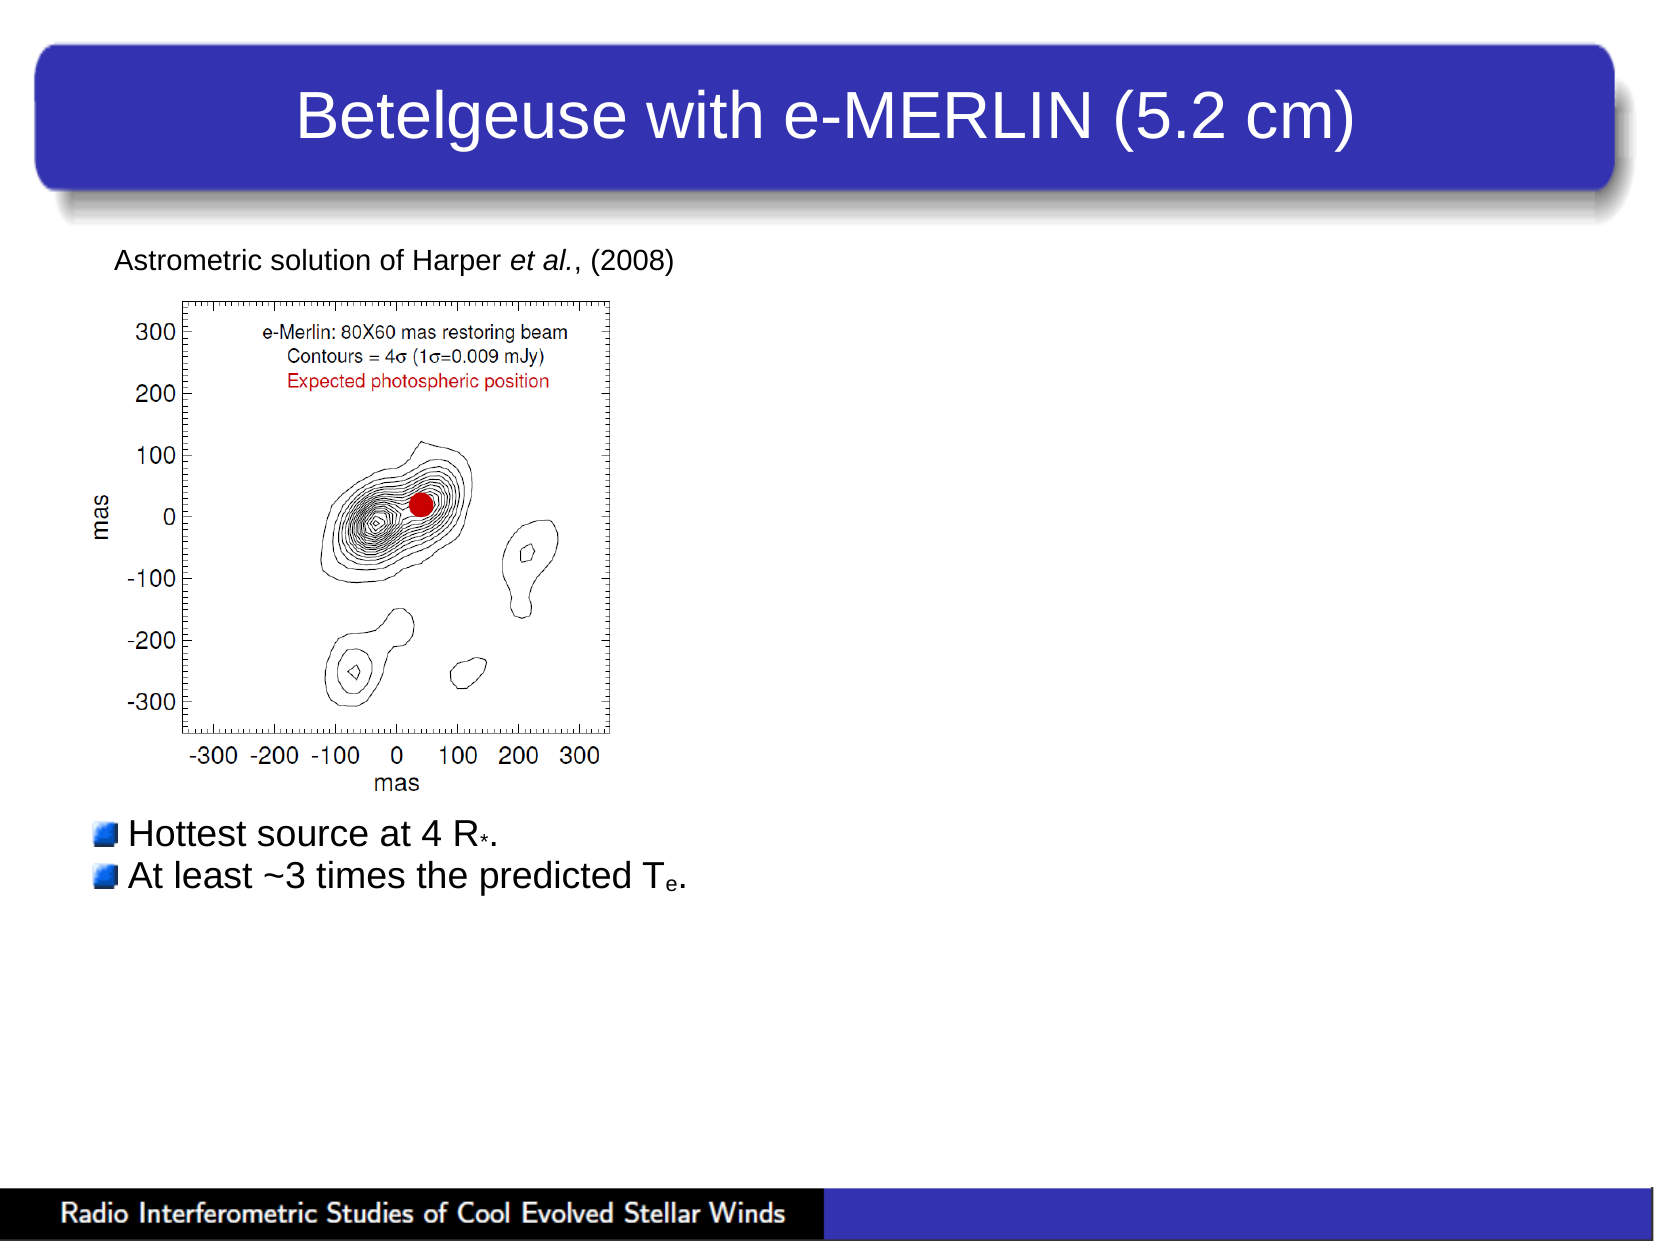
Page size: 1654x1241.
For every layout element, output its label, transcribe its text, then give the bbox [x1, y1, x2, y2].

picture [70, 289, 625, 799]
picture [0, 1187, 1654, 1241]
text_box Betelgeuse with e-MERLIN (5.2 cm) [59, 70, 1595, 190]
picture [23, 29, 1648, 237]
text_box Astrometric solution of Harper et al., (2008) [88, 236, 701, 284]
text_box Hottest source at 4 R*. At least ~3 times the predicted Te. [77, 805, 762, 1097]
